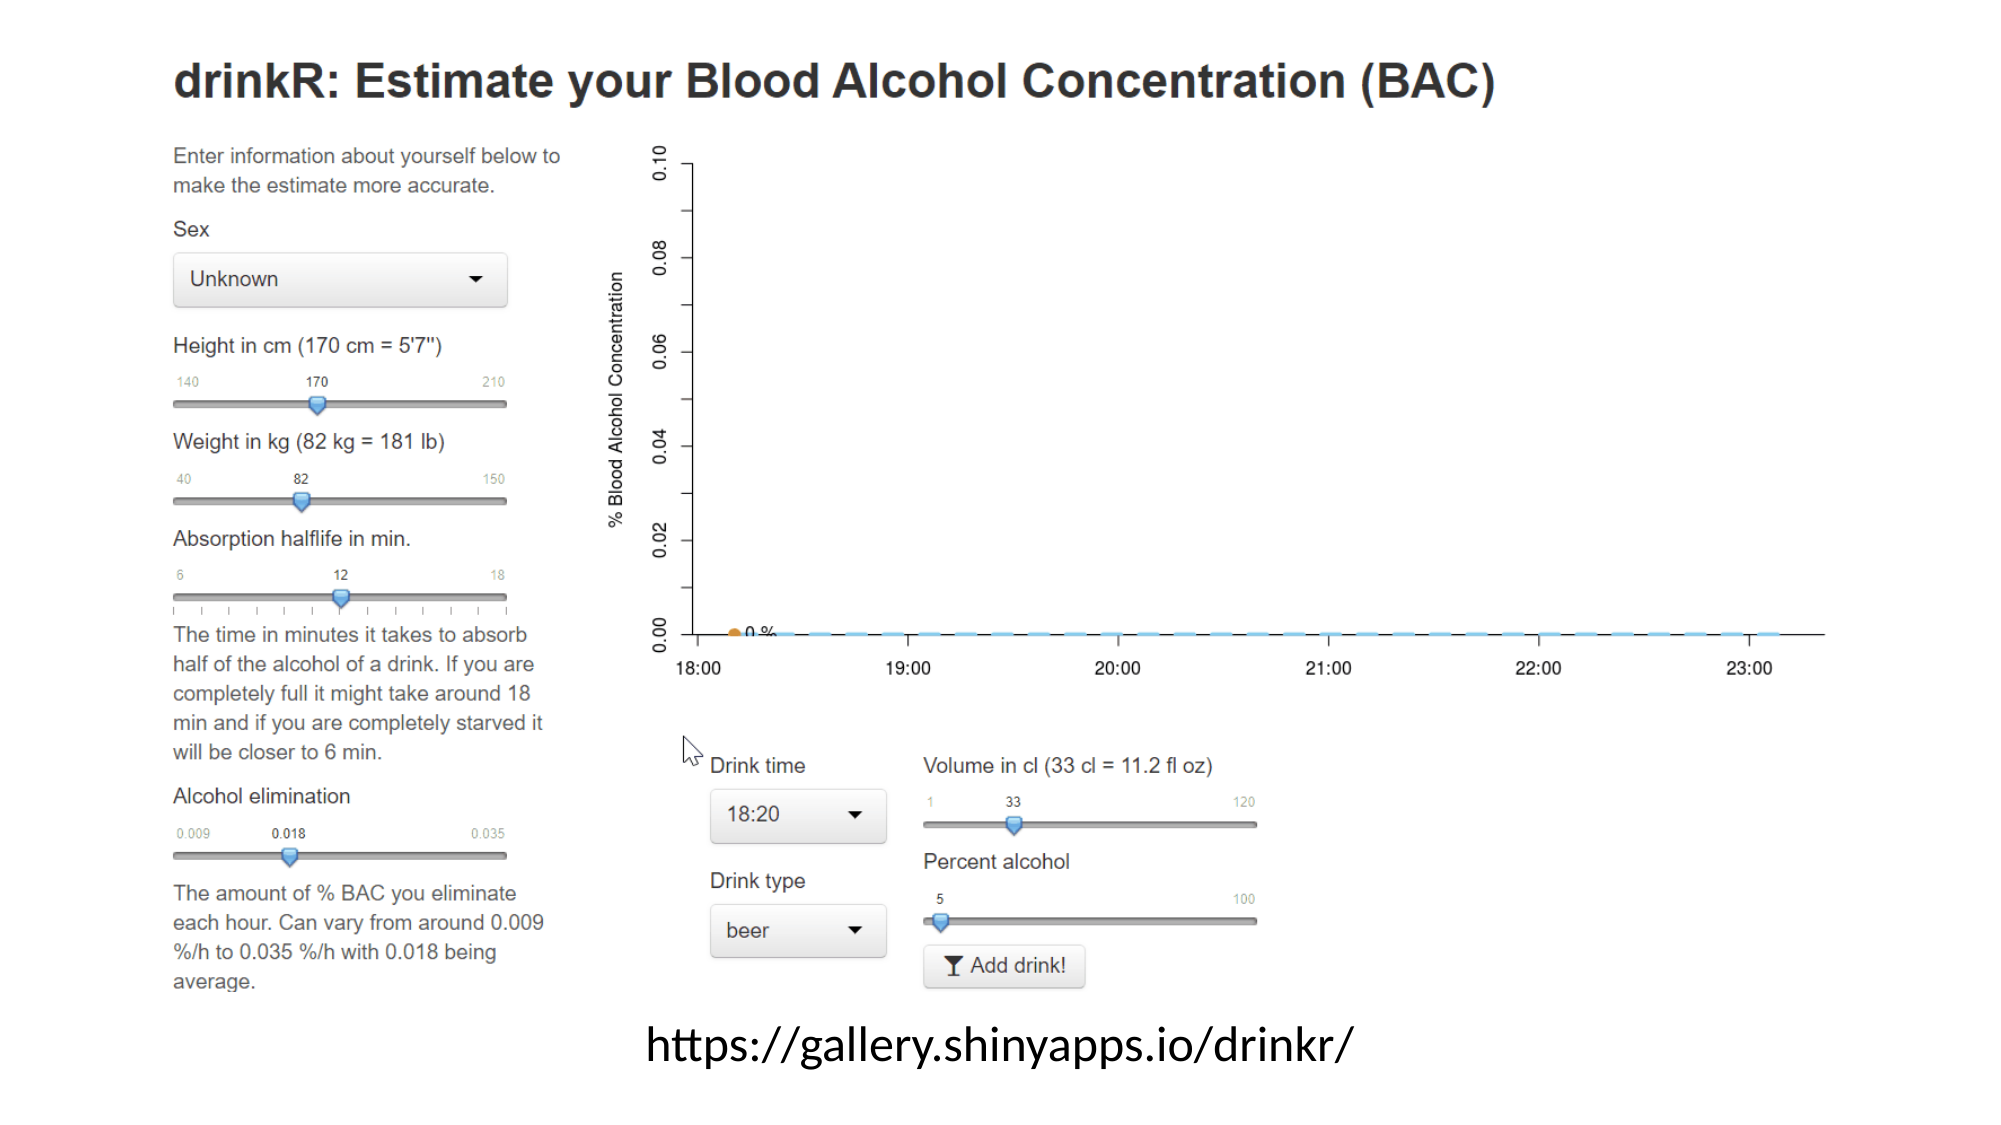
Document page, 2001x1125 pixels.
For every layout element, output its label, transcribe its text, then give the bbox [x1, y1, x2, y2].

picture [155, 39, 1845, 992]
text_box https://gallery.shinyapps.io/drinkr/ [0, 1004, 2000, 1080]
